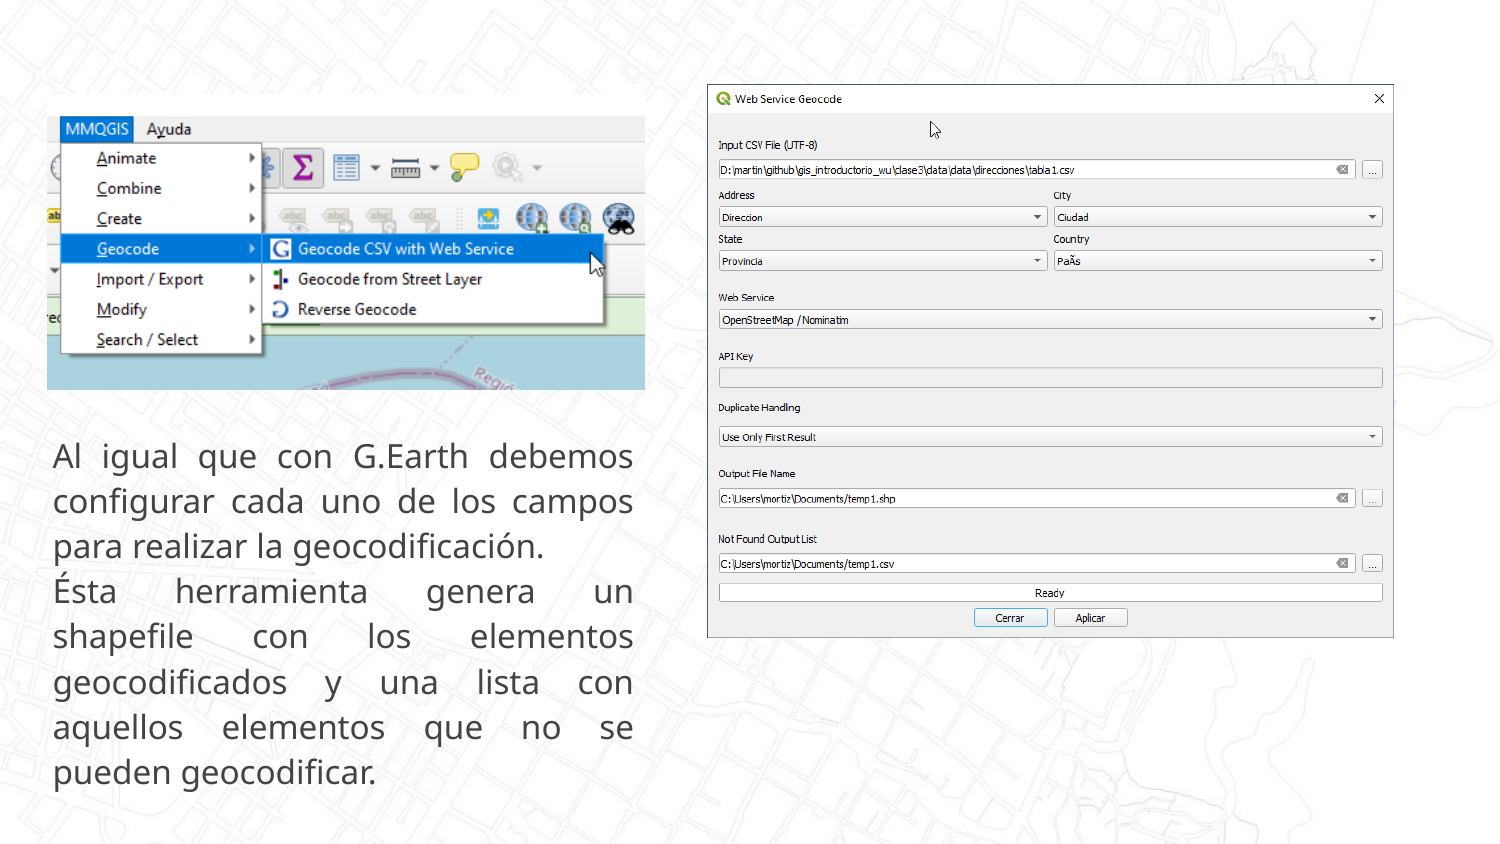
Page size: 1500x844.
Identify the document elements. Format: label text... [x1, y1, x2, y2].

picture [0, 0, 1500, 844]
text_box Al igual que con G.Earth debemos configurar cada uno de los campos para realizar la geocodificación. Ésta herramienta genera un shapefile con los elementos geocodificados y una lista con aquellos elementos que no se pueden geocodificar. [37, 425, 650, 787]
